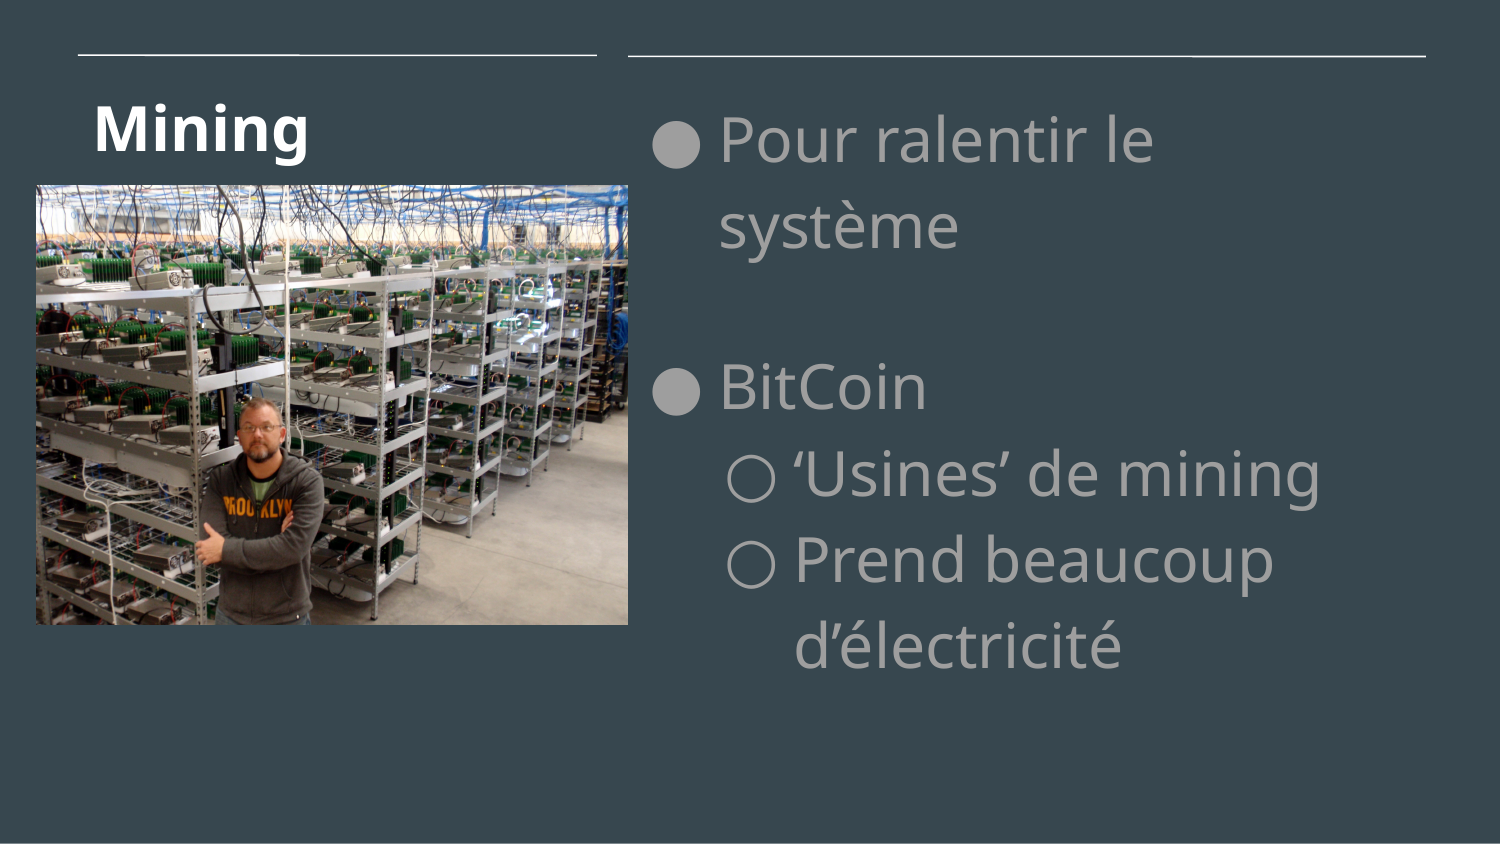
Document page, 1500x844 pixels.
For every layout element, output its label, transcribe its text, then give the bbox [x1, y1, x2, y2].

title Mining [77, 73, 597, 185]
picture [36, 185, 628, 625]
list Pour ralentir le système BitCoin ‘Usines’ de mining Prend beaucoup d’électricité [628, 73, 1426, 791]
